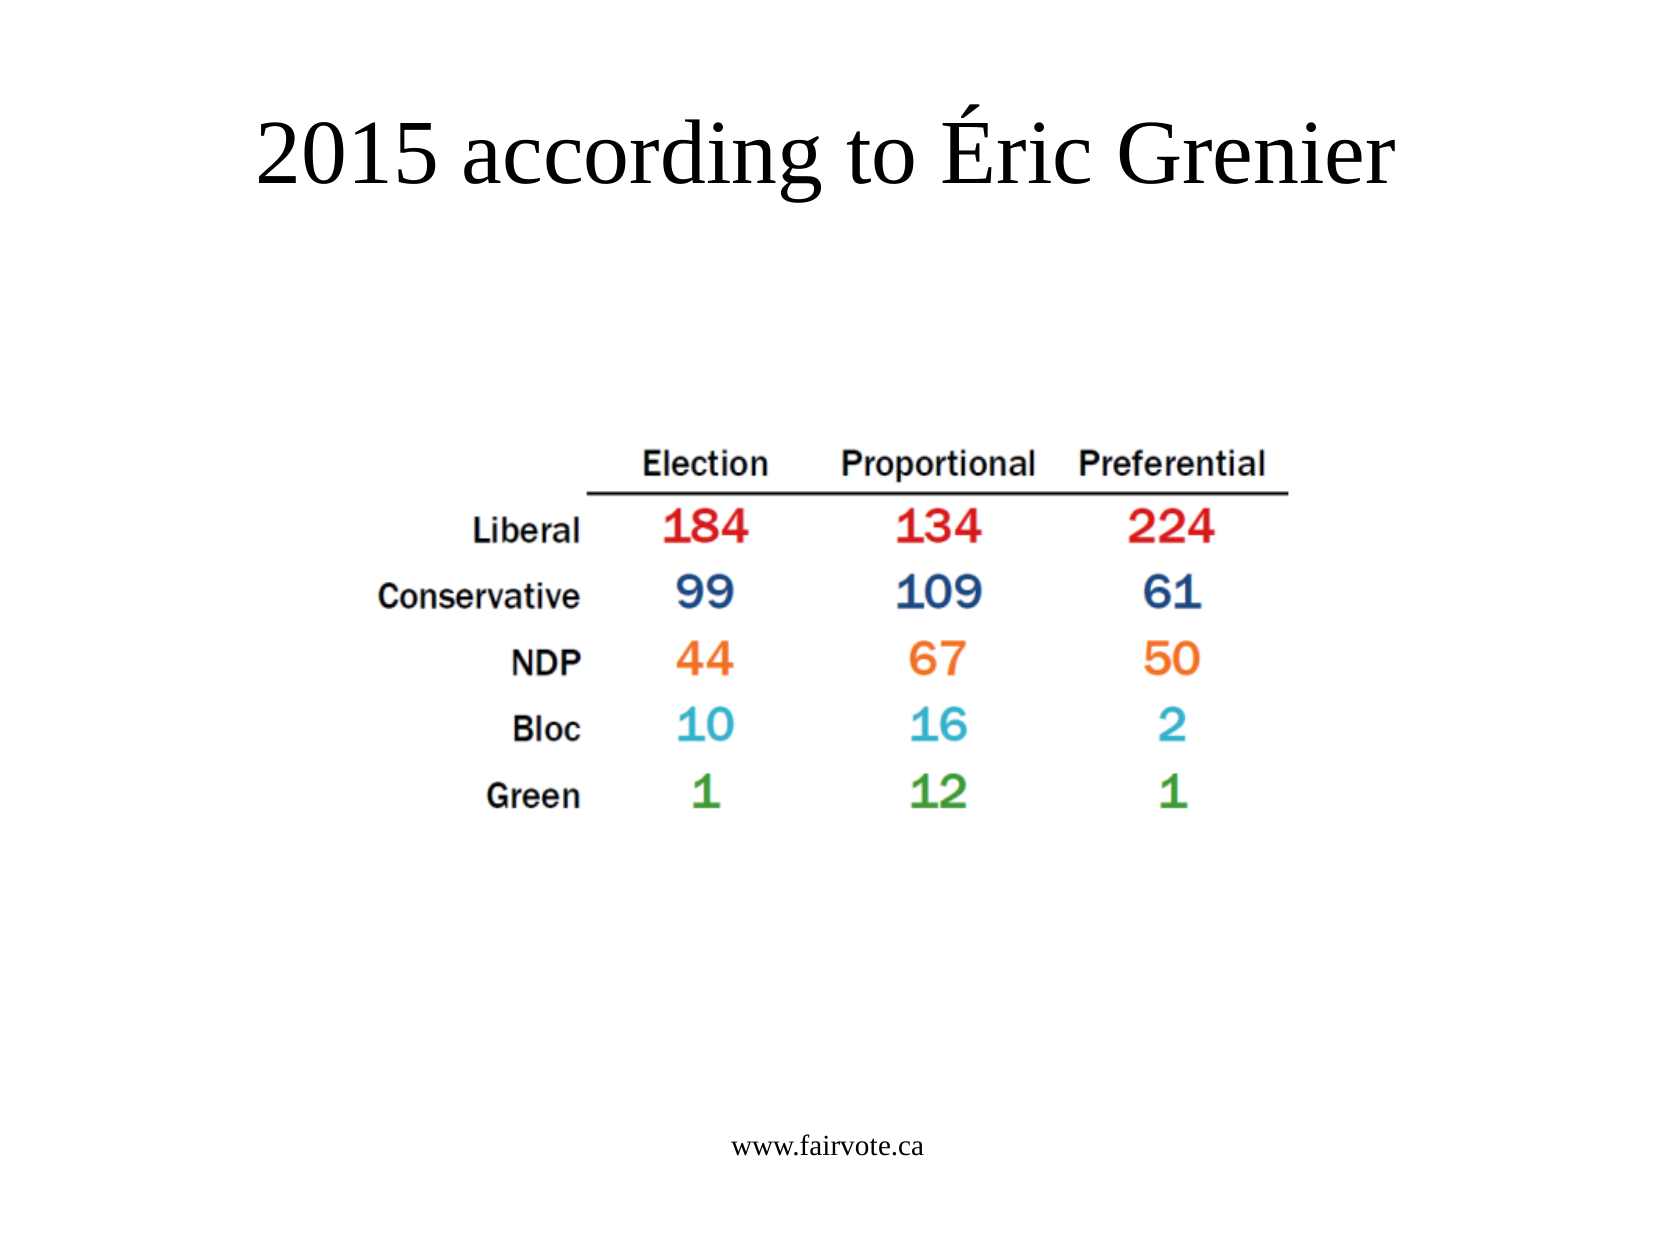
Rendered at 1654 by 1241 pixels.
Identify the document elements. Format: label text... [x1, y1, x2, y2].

picture [354, 421, 1323, 846]
title 2015 according to Éric Grenier [82, 49, 1571, 257]
